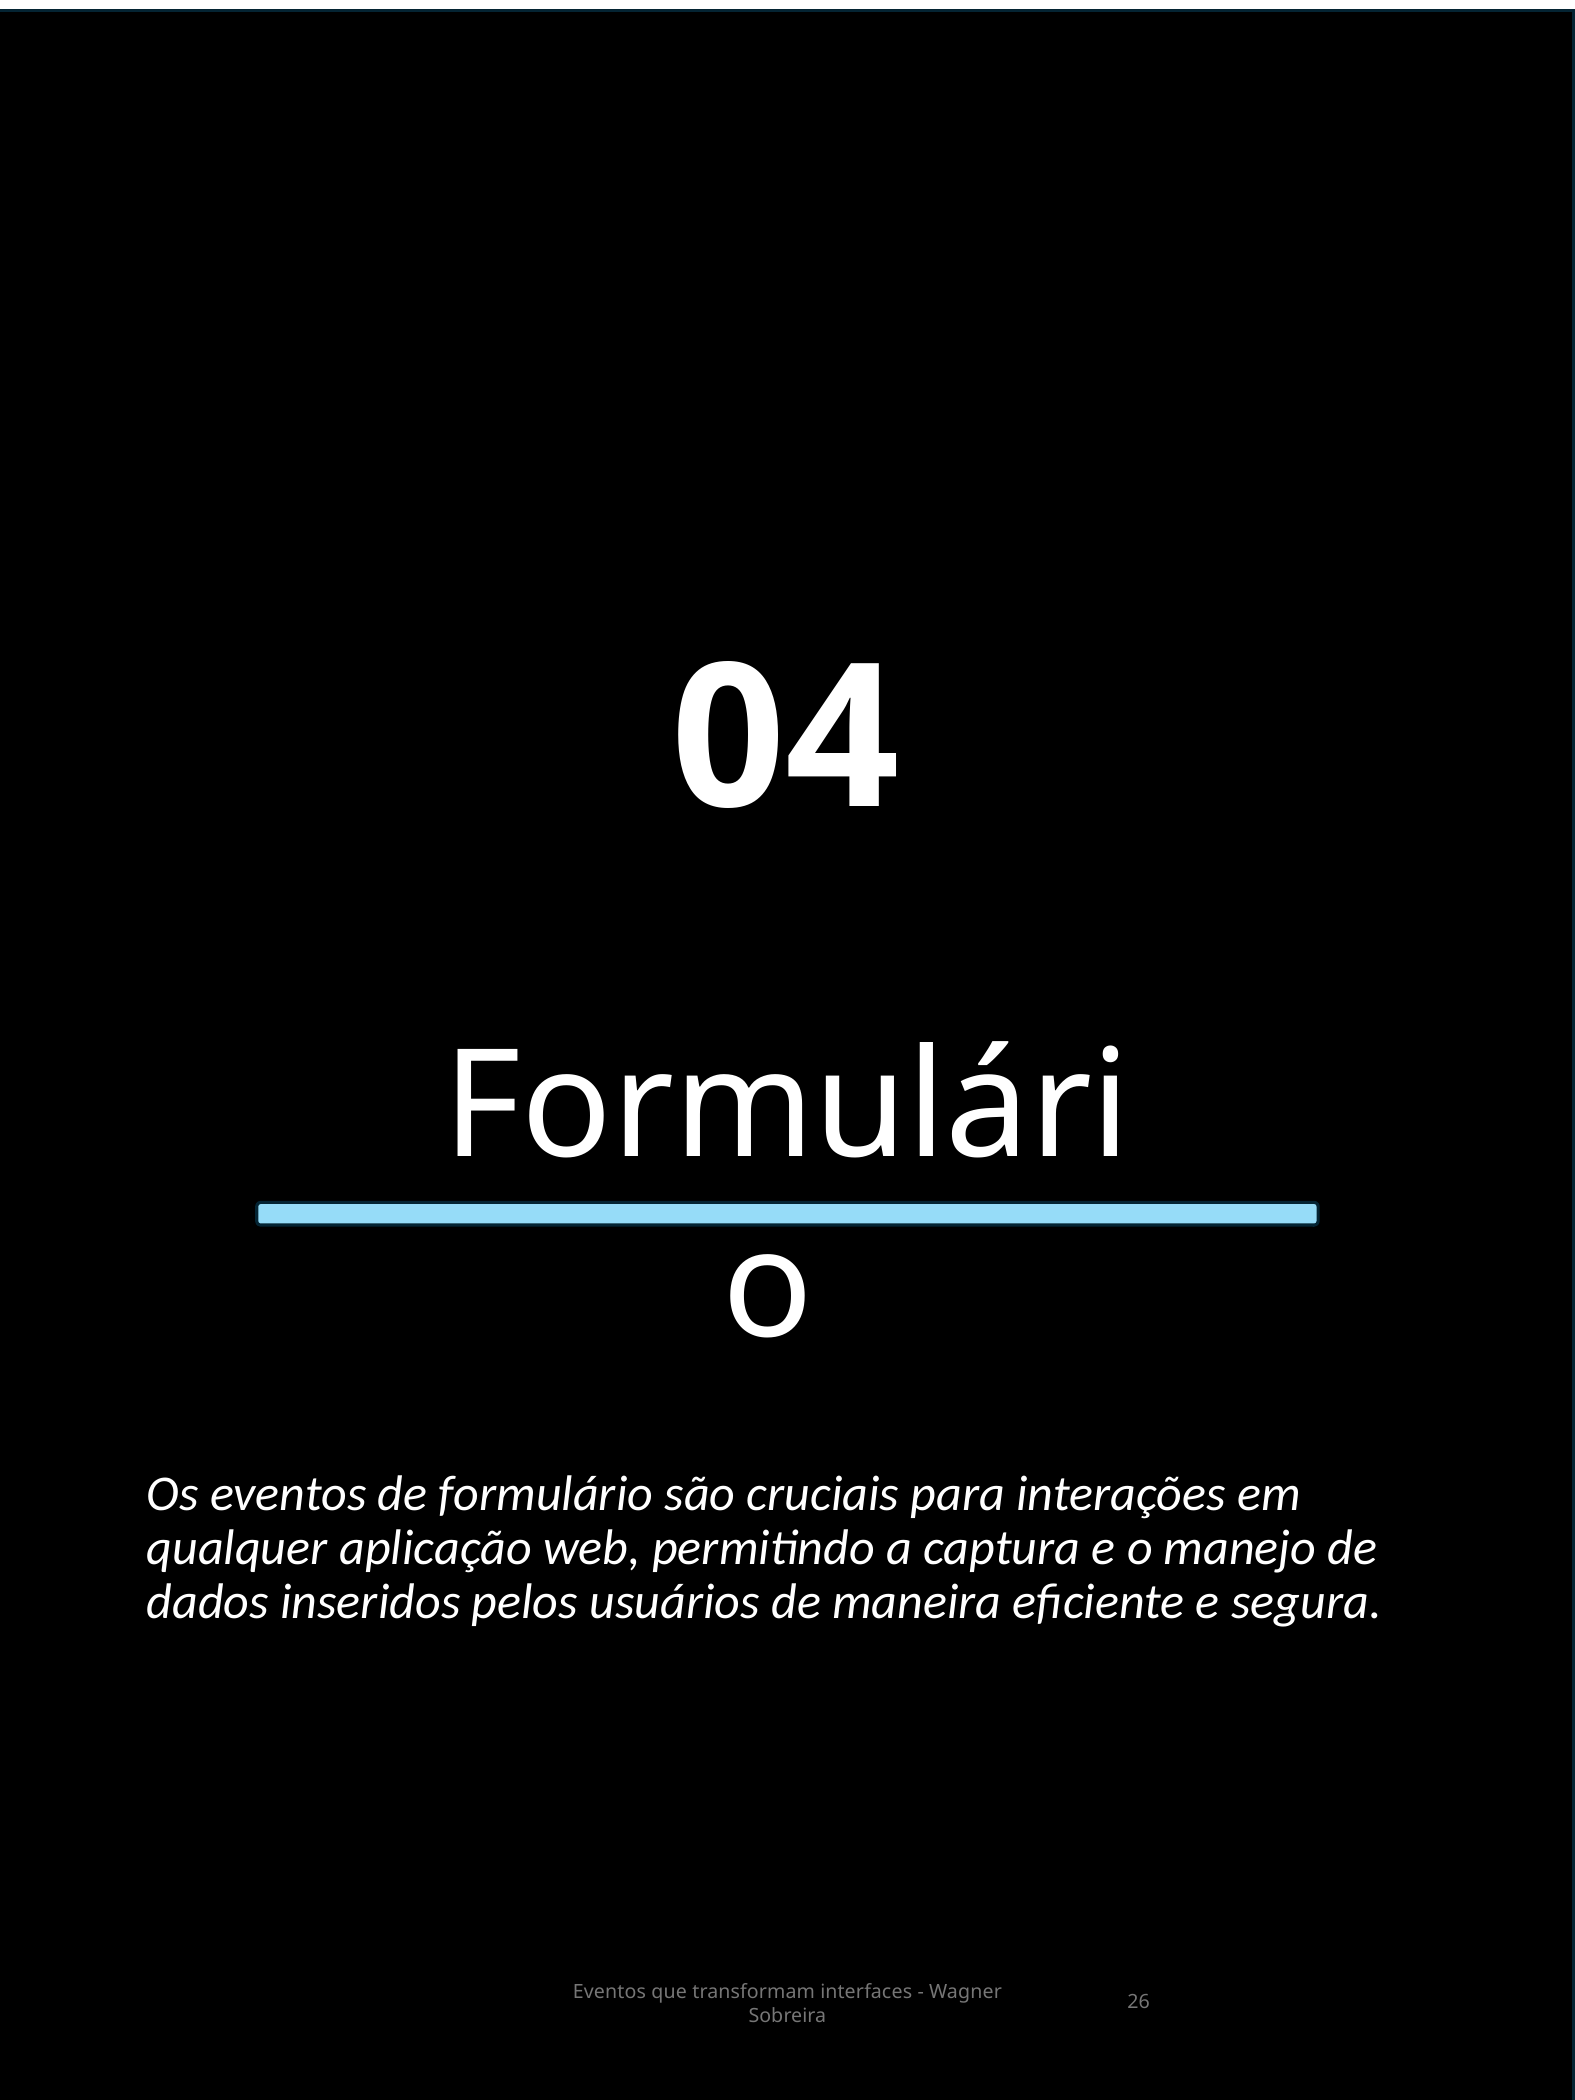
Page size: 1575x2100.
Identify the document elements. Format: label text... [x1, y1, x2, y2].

slide_number 26 [1112, 1946, 1467, 2059]
footer Eventos que transformam interfaces - Wagner Sobreira [521, 1946, 1054, 2059]
text_box Os eventos de formulário são cruciais para interações em qualquer aplicação web, permitindo a captura e o manejo de dados inseridos pelos usuários de maneira eficiente e segura. [131, 1459, 1496, 1884]
text_box Formulário [400, 999, 1175, 1197]
text_box 04 [398, 598, 1173, 857]
text_box [0, 10, 1574, 2100]
